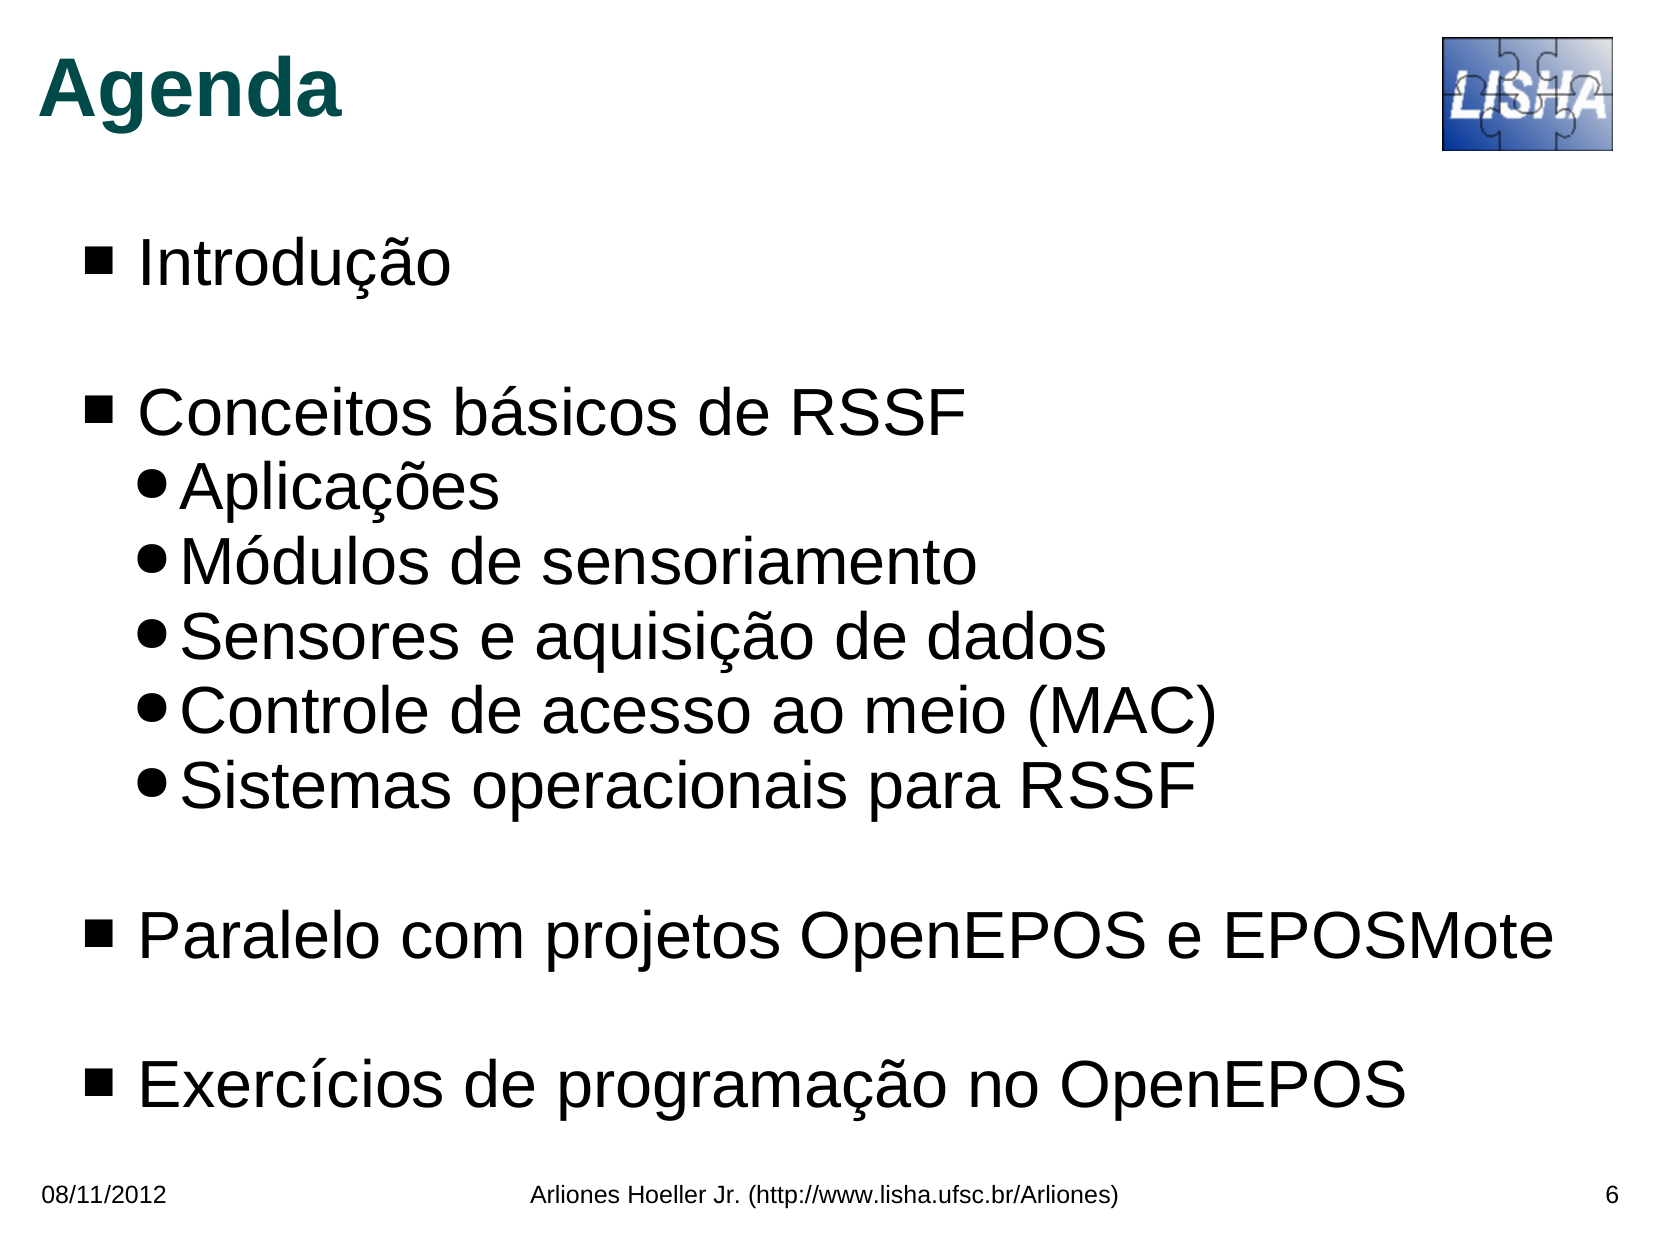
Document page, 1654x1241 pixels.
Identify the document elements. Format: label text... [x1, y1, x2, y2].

picture [1442, 37, 1613, 151]
list Introdução Conceitos básicos de RSSF Aplicações Módulos de sensoriamento Sensores e aquisição de dados Controle de acesso ao meio (MAC) Sistemas operacionais para RSSF Paralelo com projetos OpenEPOS e EPOSMote Exercícios de programação no OpenEPOS [37, 225, 1613, 1237]
title Agenda [37, 37, 1426, 151]
